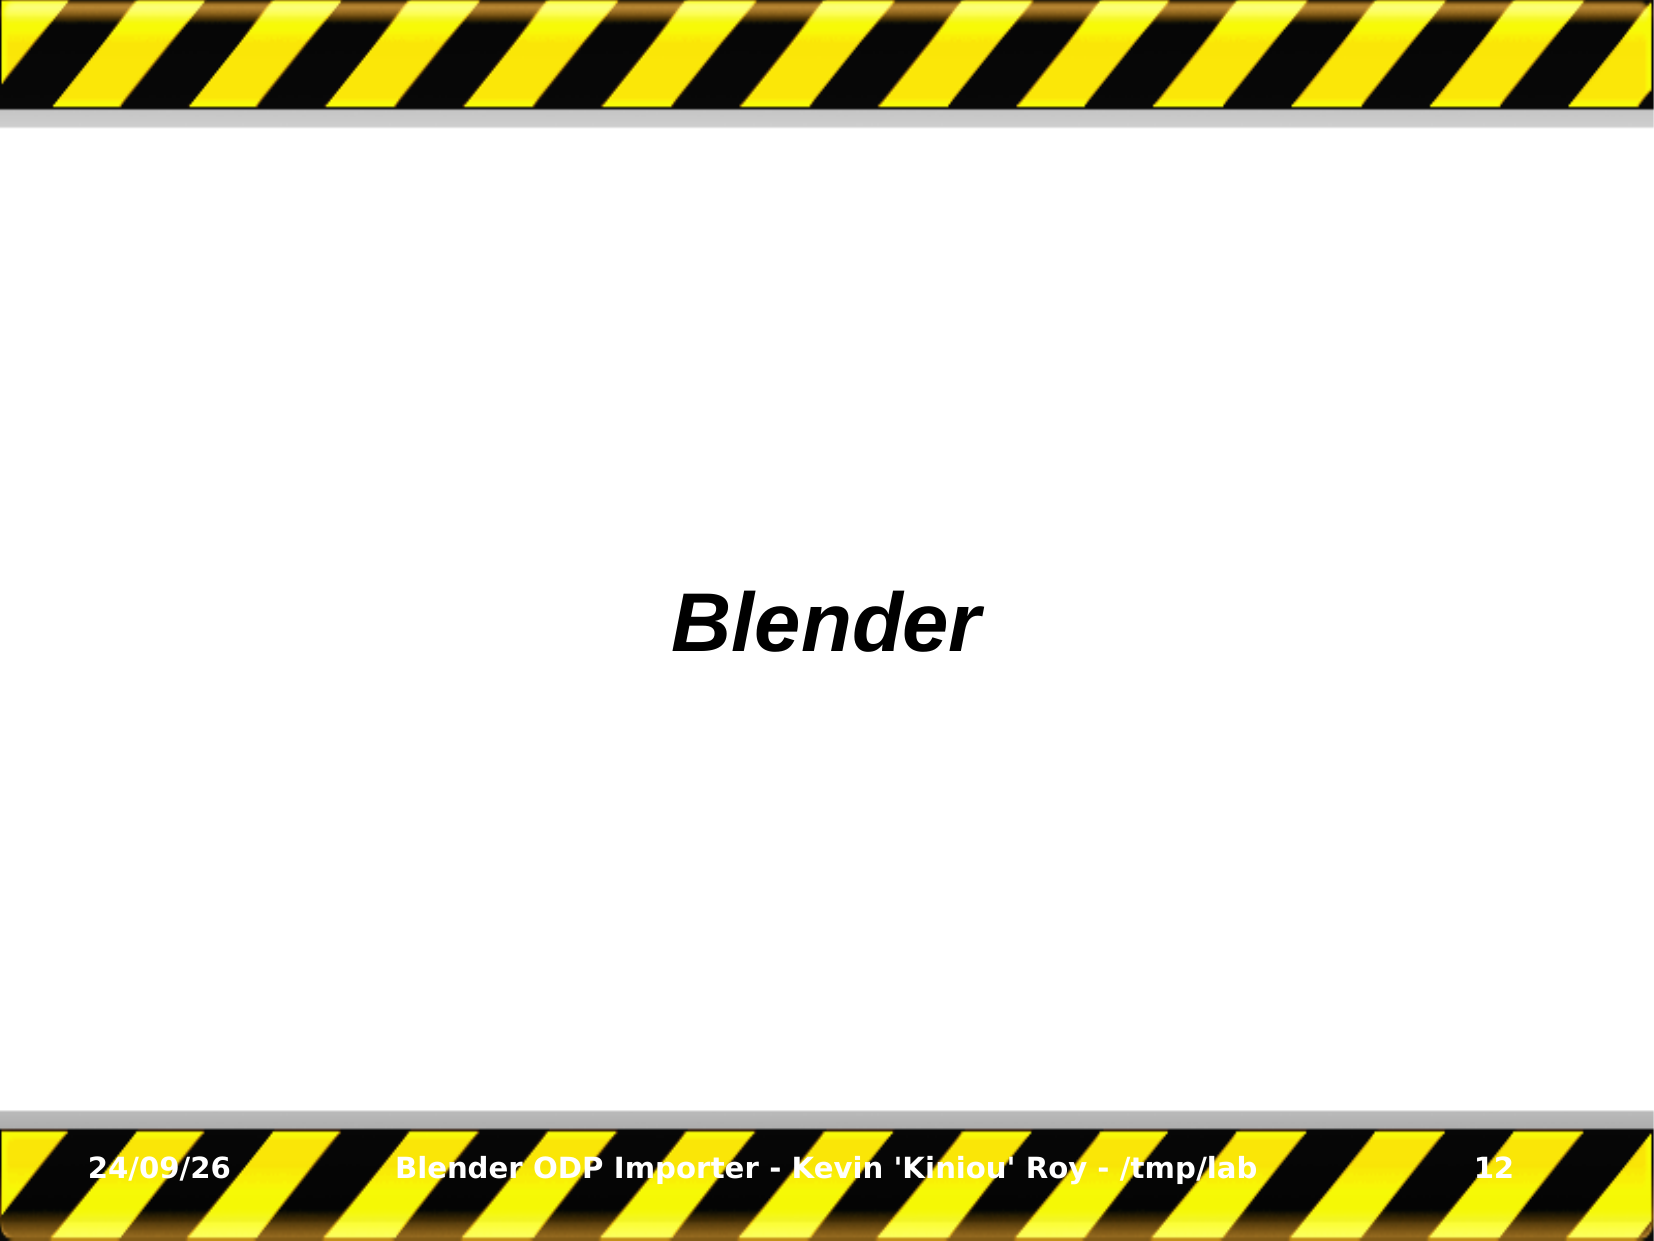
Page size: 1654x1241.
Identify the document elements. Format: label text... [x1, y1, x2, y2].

picture [0, 0, 1654, 1241]
subtitle Blender [59, 576, 1595, 665]
